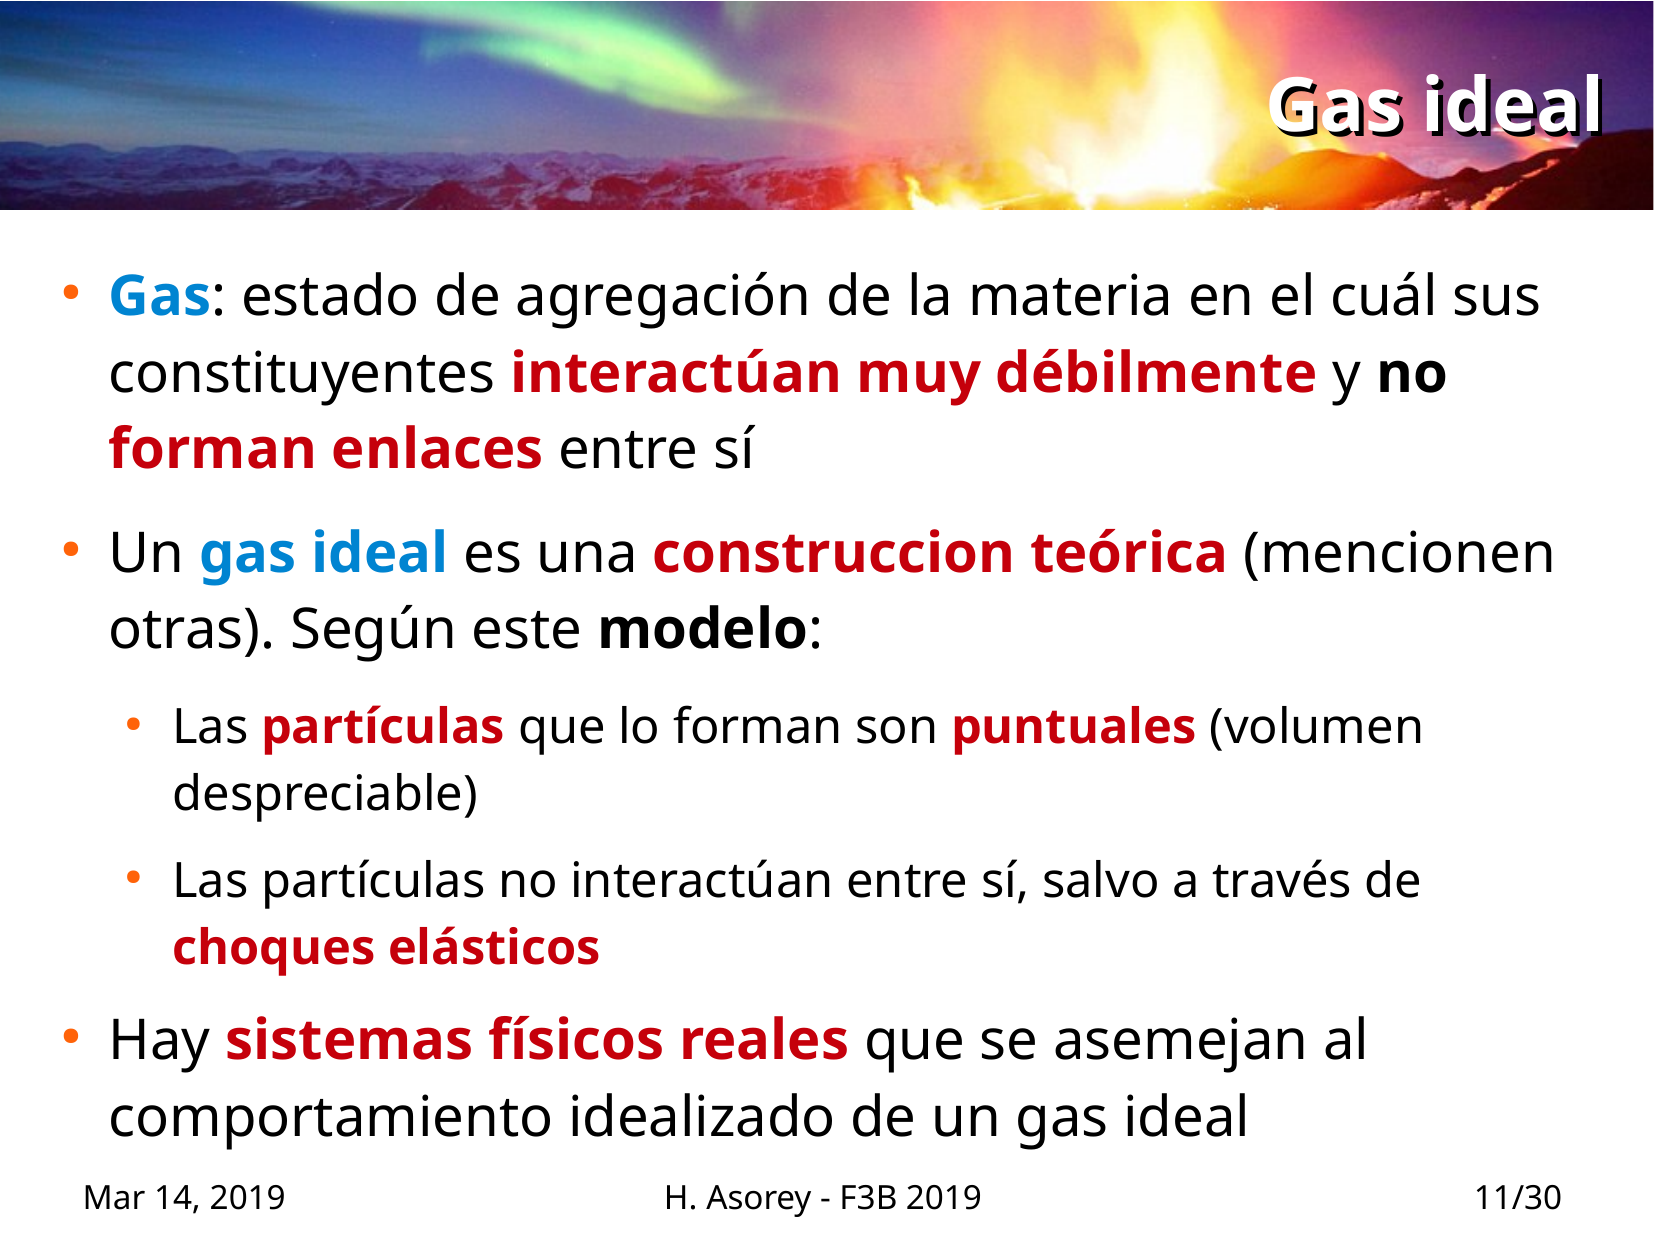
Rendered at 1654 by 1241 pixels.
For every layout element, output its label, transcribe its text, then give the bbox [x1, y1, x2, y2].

title Gas ideal [45, 15, 1606, 191]
list Gas: estado de agregación de la materia en el cuál sus constituyentes interactúan muy débilmente y no forman enlaces entre sí Un gas ideal es una construccion teórica (mencionen otras). Según este modelo: Las partículas que lo forman son puntuales (volumen despreciable) Las partículas no interactúan entre sí, salvo a través de choques elásticos Hay sistemas físicos reales que se asemejan al comportamiento idealizado de un gas ideal [45, 255, 1606, 1156]
picture [0, 1, 1654, 210]
